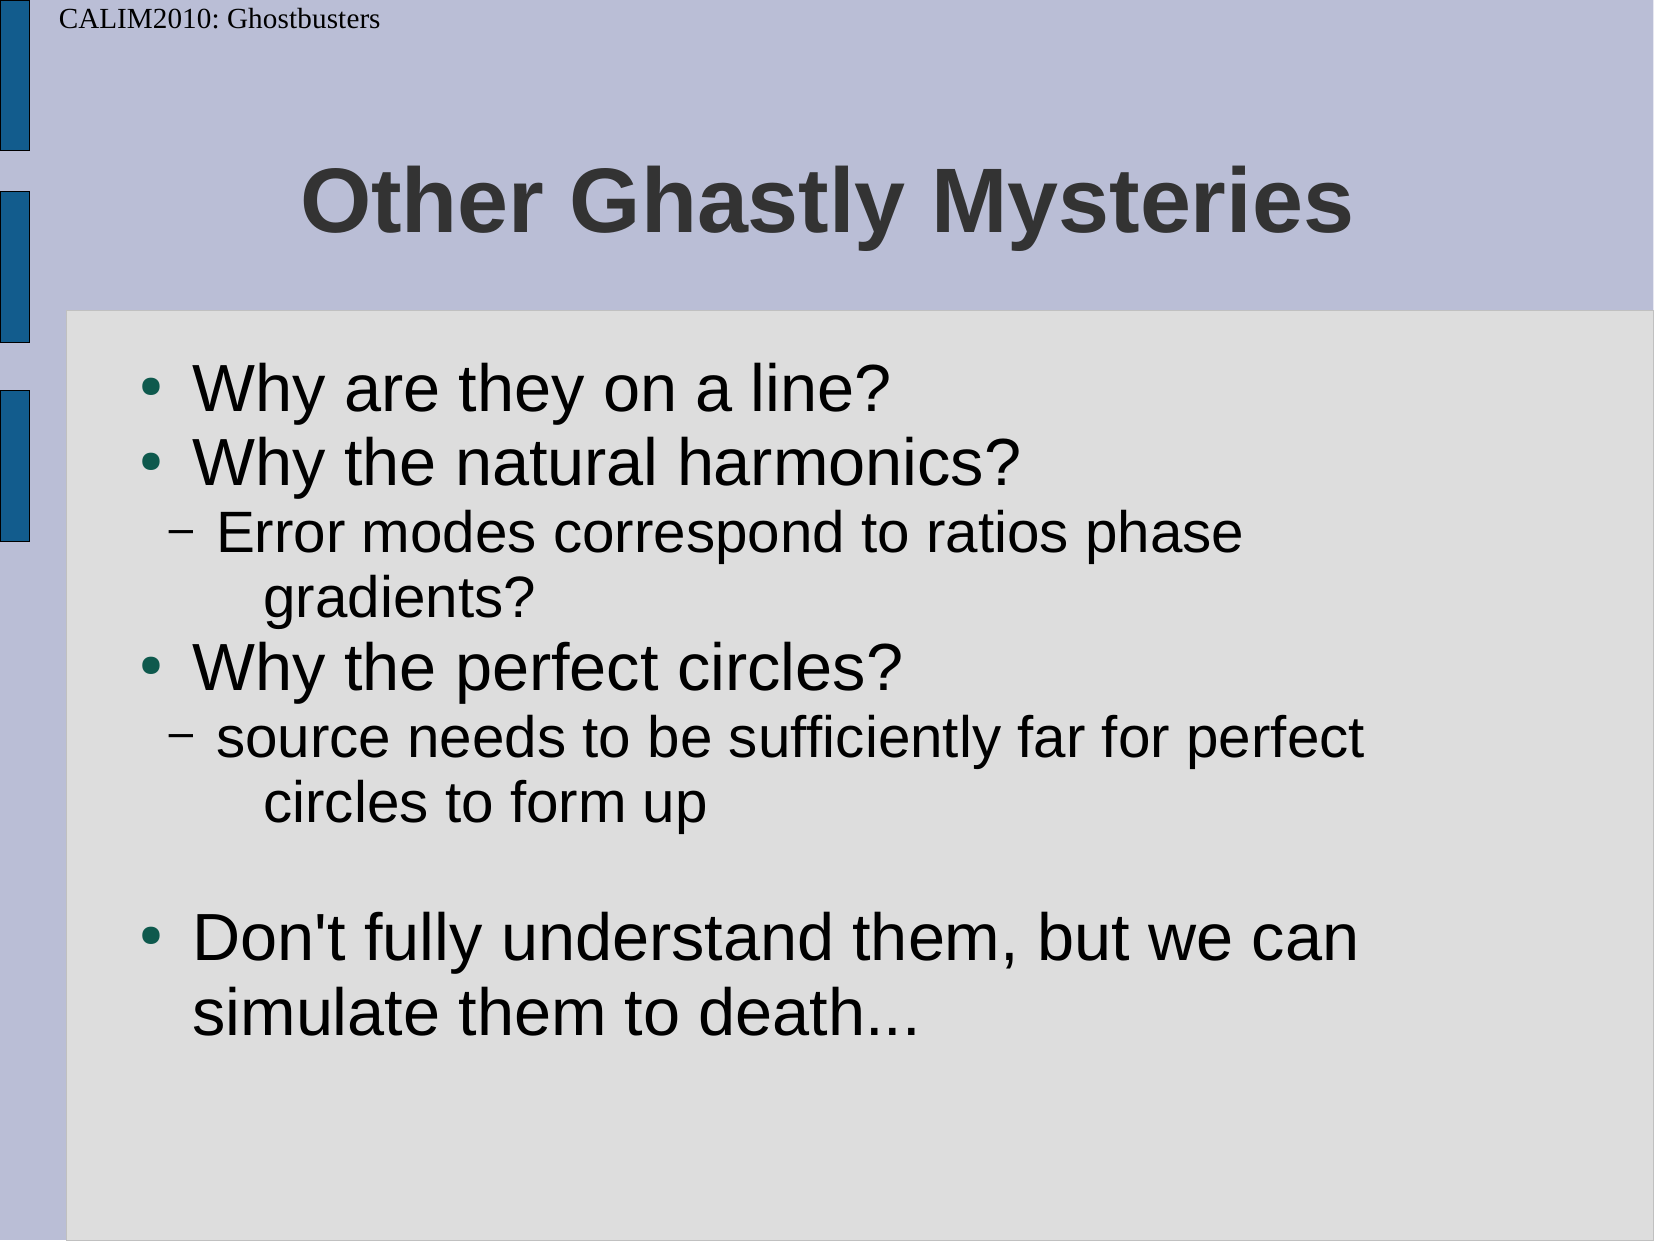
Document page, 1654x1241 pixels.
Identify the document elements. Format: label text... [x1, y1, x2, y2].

list Why are they on a line? Why the natural harmonics? Error modes correspond to ratios phase gradients? Why the perfect circles? source needs to be sufficiently far for perfect circles to form up Don't fully understand them, but we can simulate them to death... [121, 350, 1534, 1155]
title Other Ghastly Mysteries [121, 104, 1534, 297]
